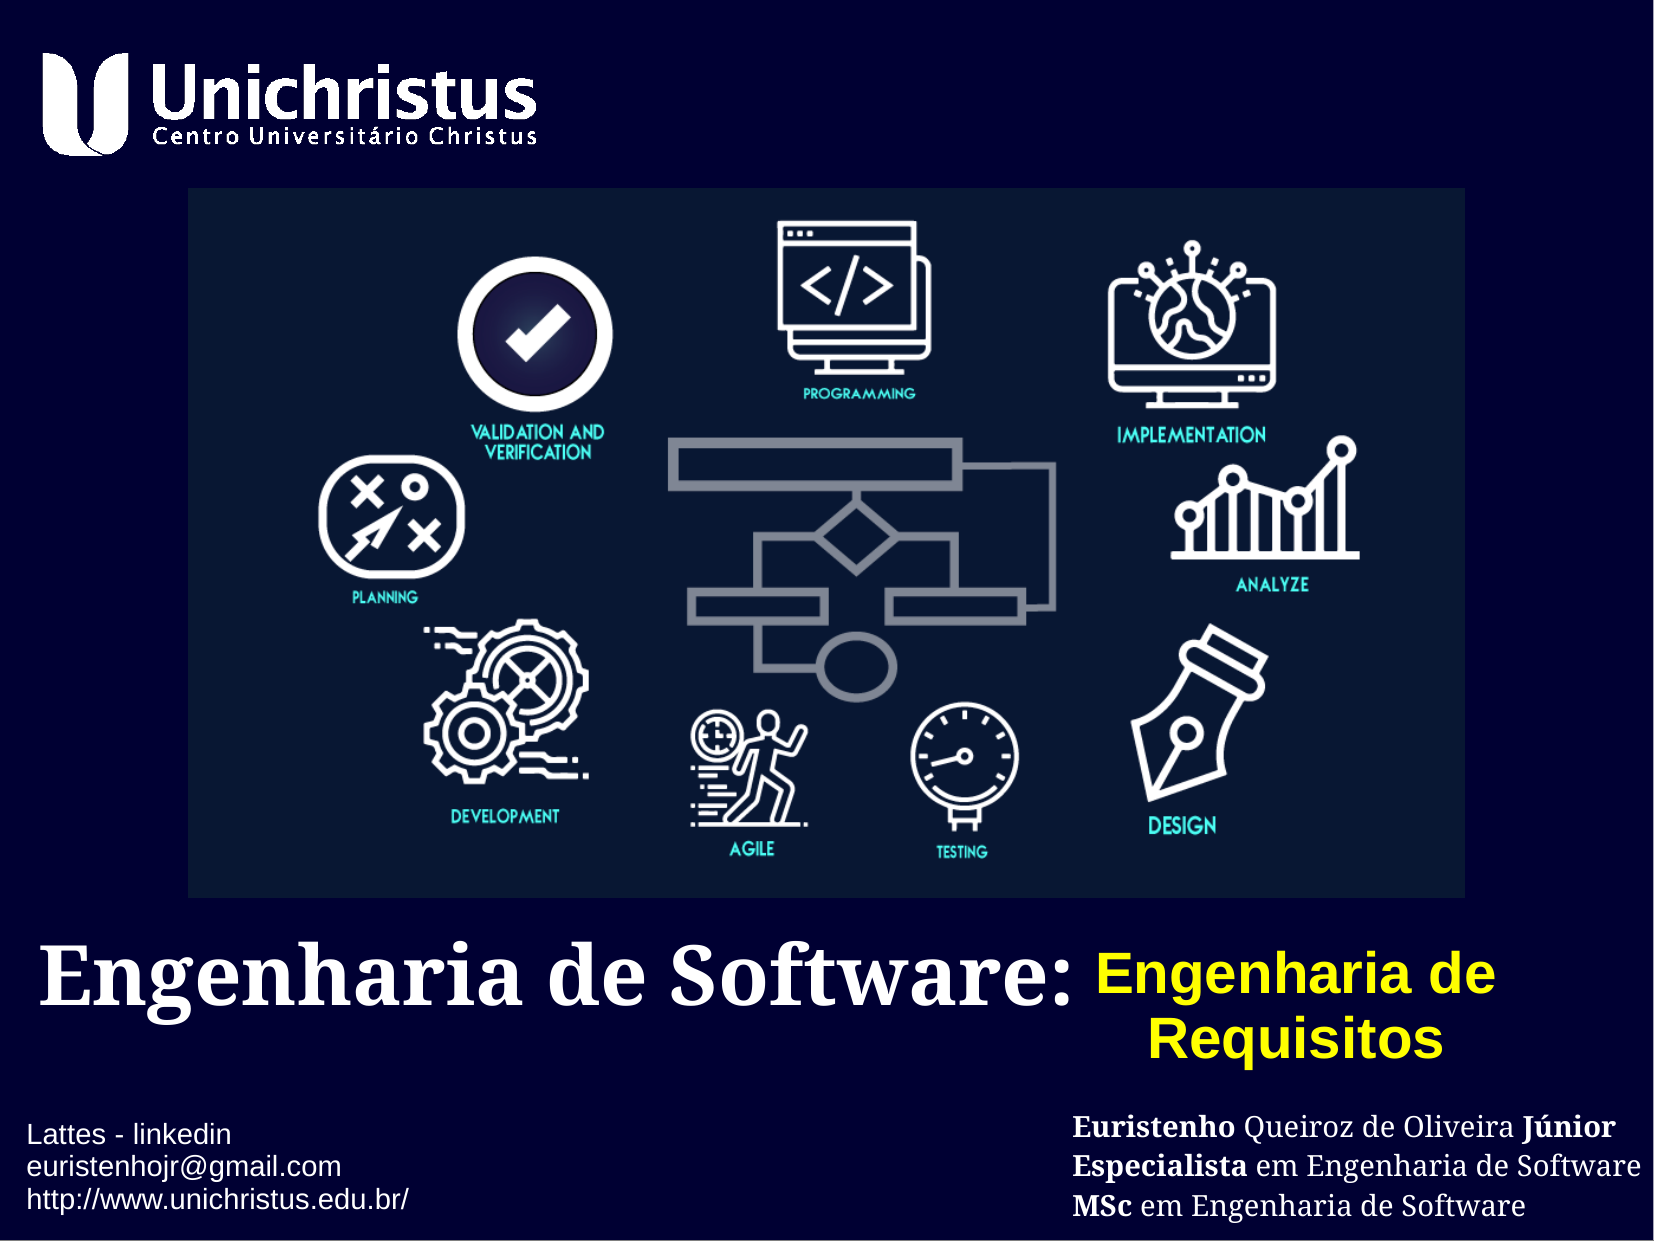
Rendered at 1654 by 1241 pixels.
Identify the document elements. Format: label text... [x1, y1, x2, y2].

text_box Engenharia de Software: [23, 909, 1105, 1031]
picture [35, 47, 544, 159]
text_box [0, 0, 1654, 1241]
text_box Euristenho Queiroz de Oliveira Júnior Especialista em Engenharia de Software MSc em Engenharia de Software [1057, 1098, 1646, 1225]
picture [188, 188, 1465, 898]
text_box Engenharia de Requisitos [1080, 933, 1619, 1099]
text_box Lattes - linkedin euristenhojr@gmail.com http://www.unichristus.edu.br/ [11, 1110, 532, 1236]
